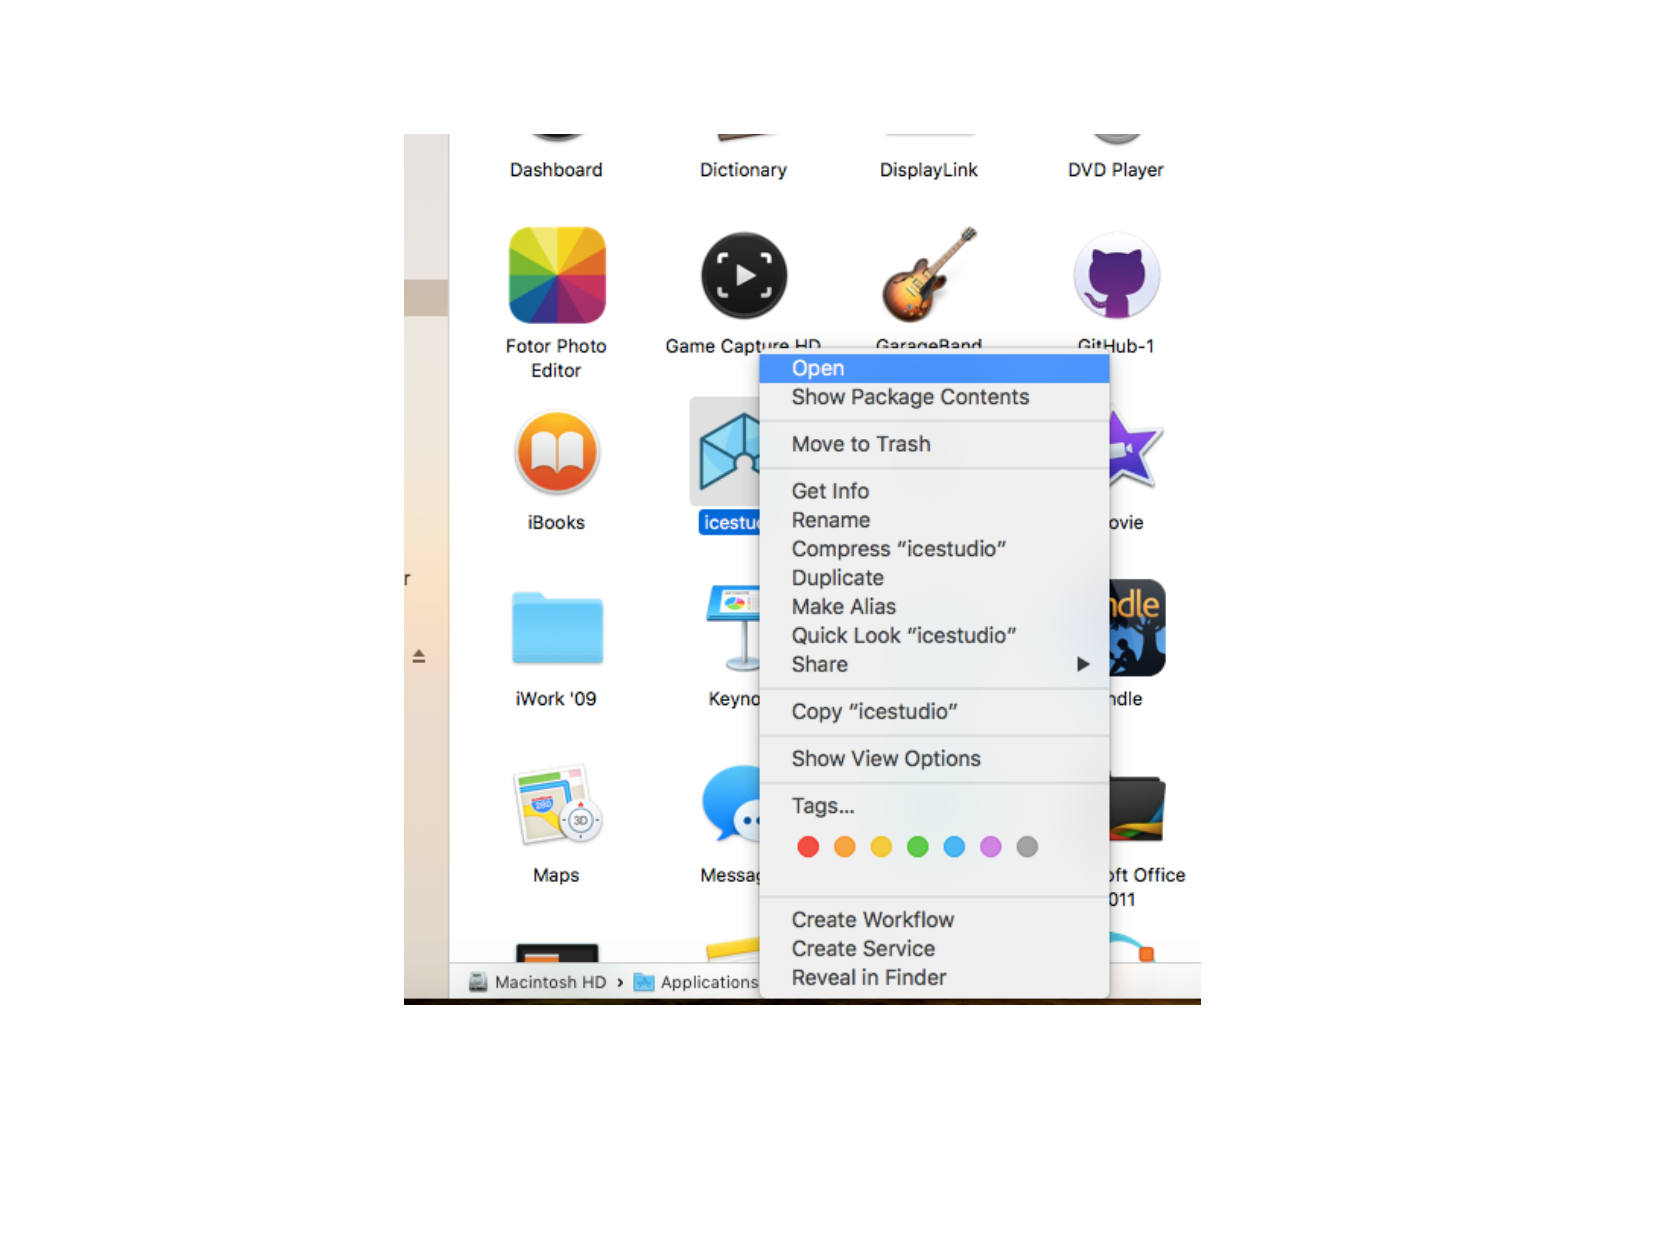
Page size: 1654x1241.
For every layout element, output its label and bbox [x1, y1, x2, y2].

picture [404, 134, 1201, 1006]
